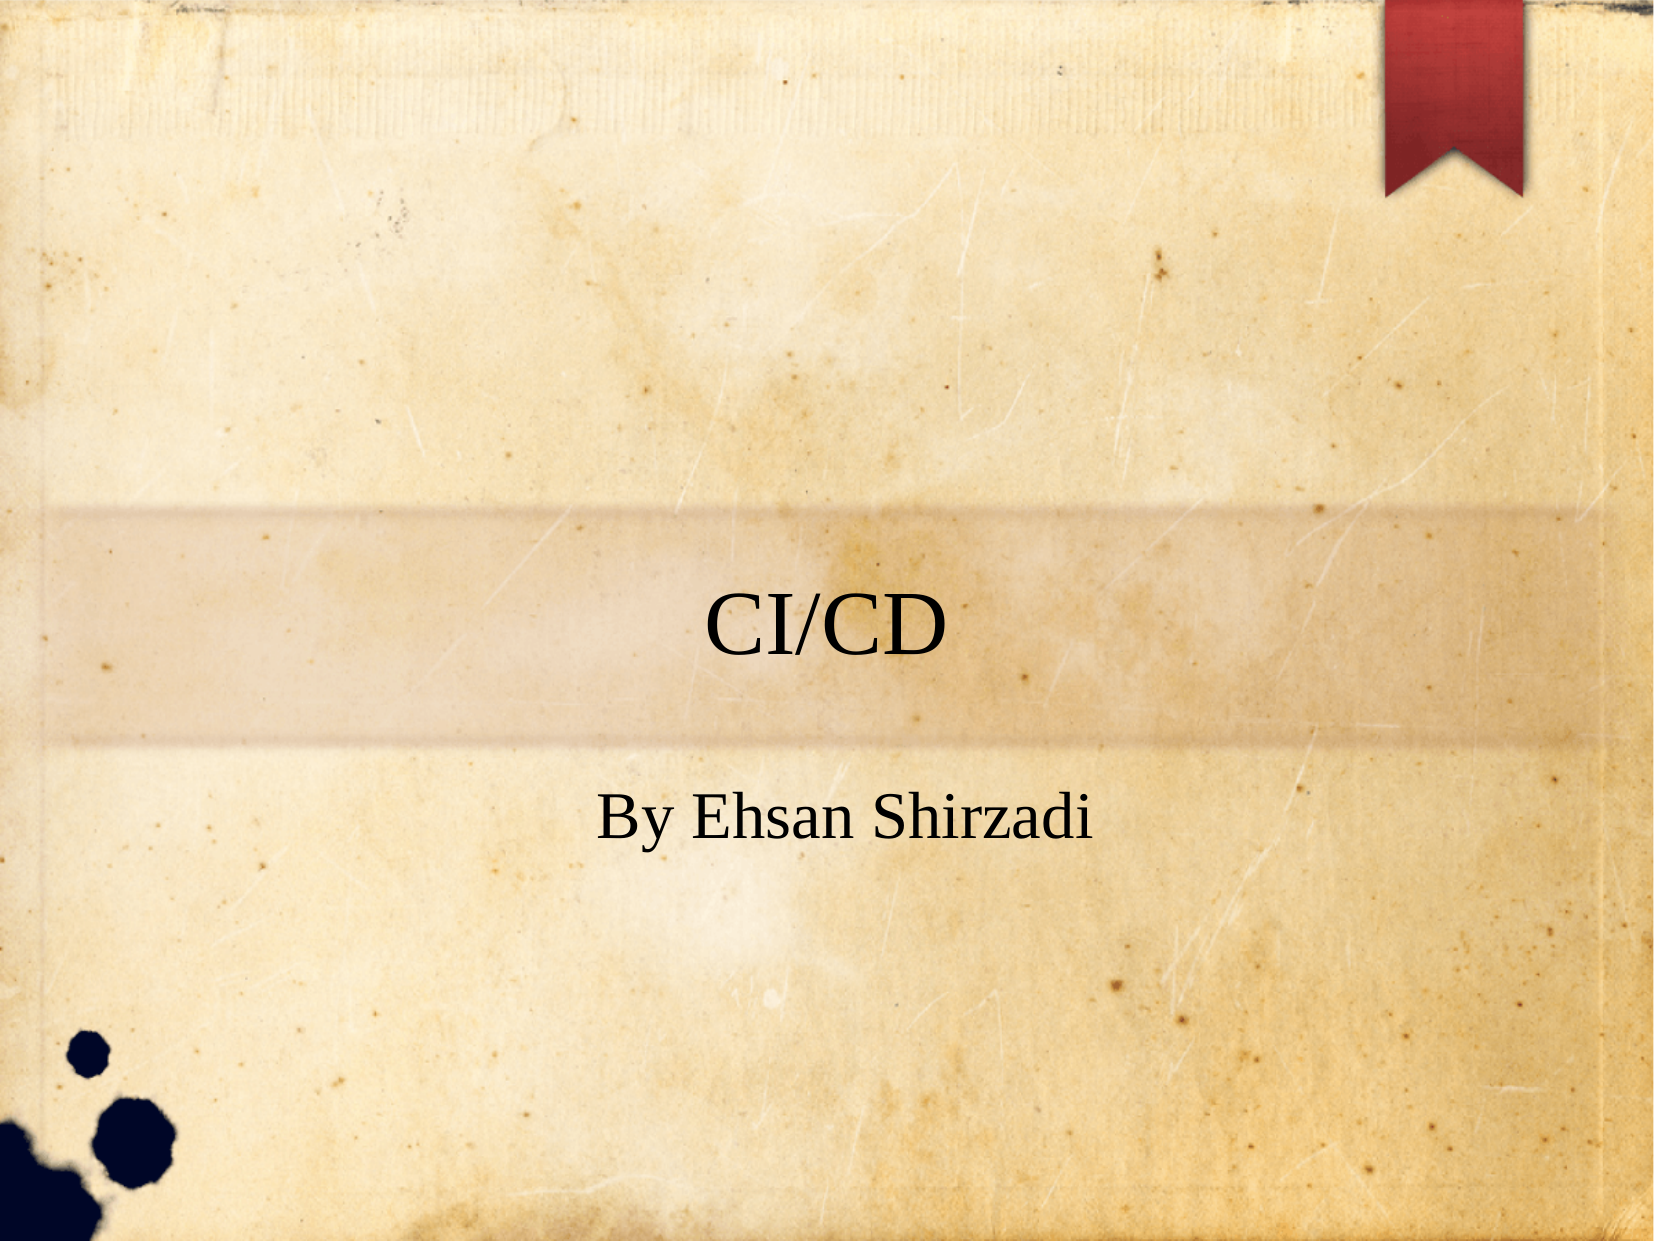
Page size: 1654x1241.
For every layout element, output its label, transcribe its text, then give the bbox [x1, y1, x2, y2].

title CI/CD [82, 519, 1571, 727]
list By Ehsan Shirzadi [82, 779, 1538, 1205]
picture [0, 0, 1654, 1241]
